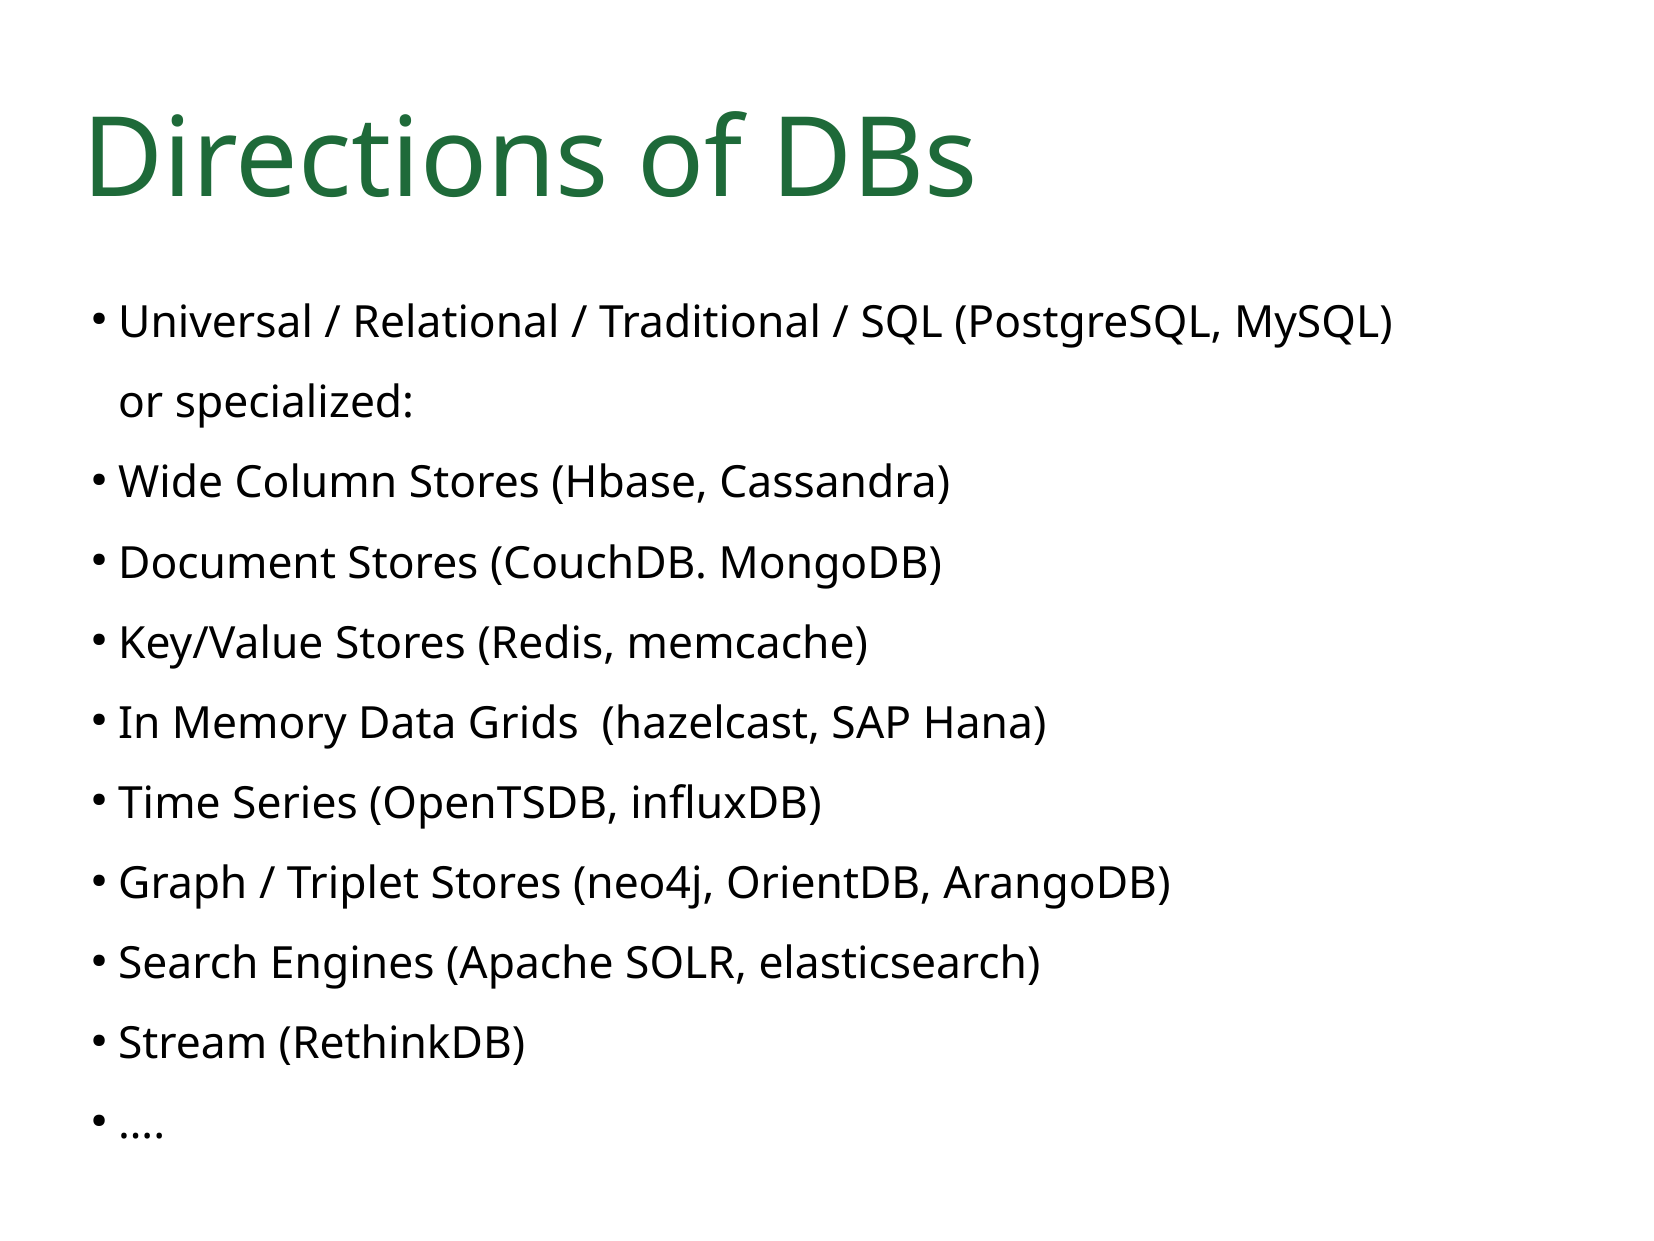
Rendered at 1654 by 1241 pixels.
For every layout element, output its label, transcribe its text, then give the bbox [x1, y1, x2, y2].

title Directions of DBs [82, 49, 1571, 257]
list Universal / Relational / Traditional / SQL (PostgreSQL, MySQL) or specialized: Wide Column Stores (Hbase, Cassandra) Document Stores (CouchDB. MongoDB) Key/Value Stores (Redis, memcache) In Memory Data Grids (hazelcast, SAP Hana) Time Series (OpenTSDB, influxDB) Graph / Triplet Stores (neo4j, OrientDB, ArangoDB) Search Engines (Apache SOLR, elasticsearch) Stream (RethinkDB) …. [82, 290, 1571, 1160]
